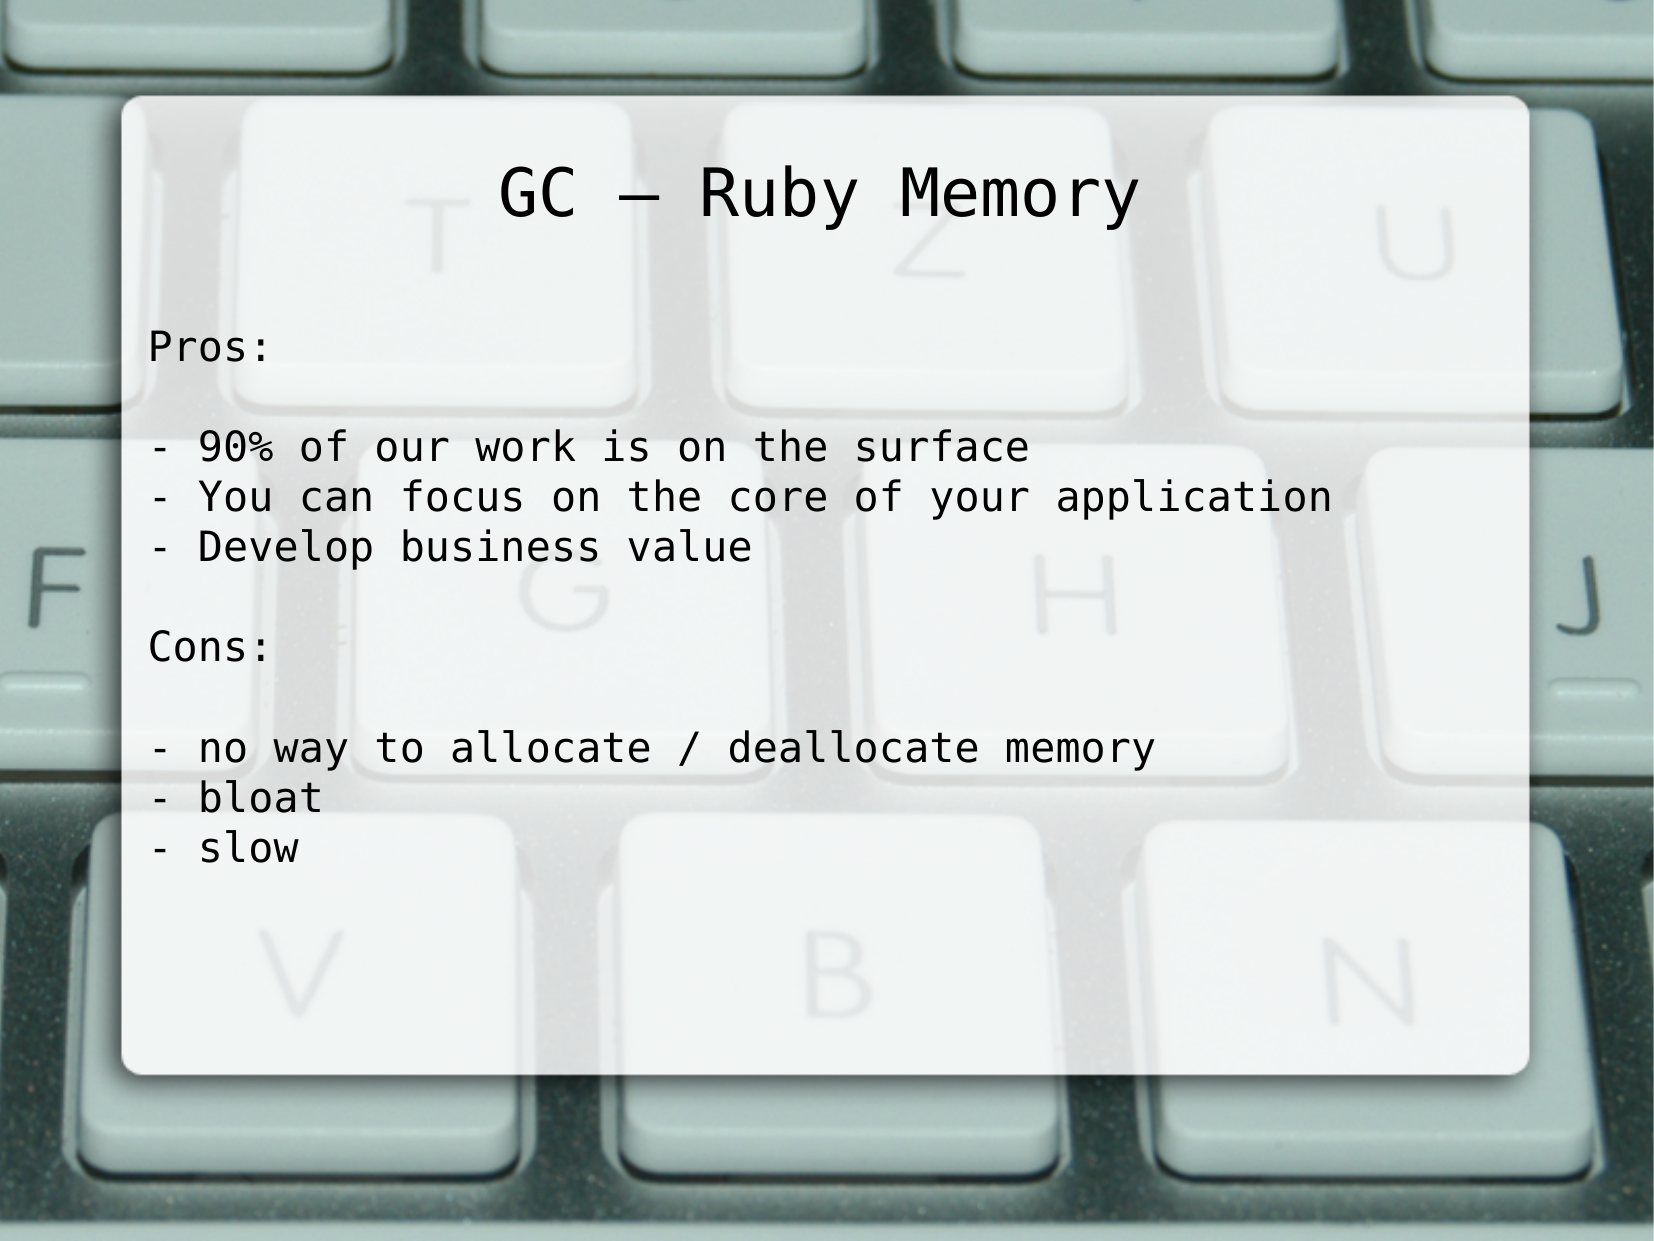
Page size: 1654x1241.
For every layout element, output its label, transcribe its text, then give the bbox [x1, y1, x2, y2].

title GC – Ruby Memory [135, 117, 1506, 271]
picture [0, 0, 1654, 1241]
list Pros: - 90% of our work is on the surface - You can focus on the core of your application - Develop business value Cons: - no way to allocate / deallocate memory - bloat - slow [147, 315, 1506, 1066]
